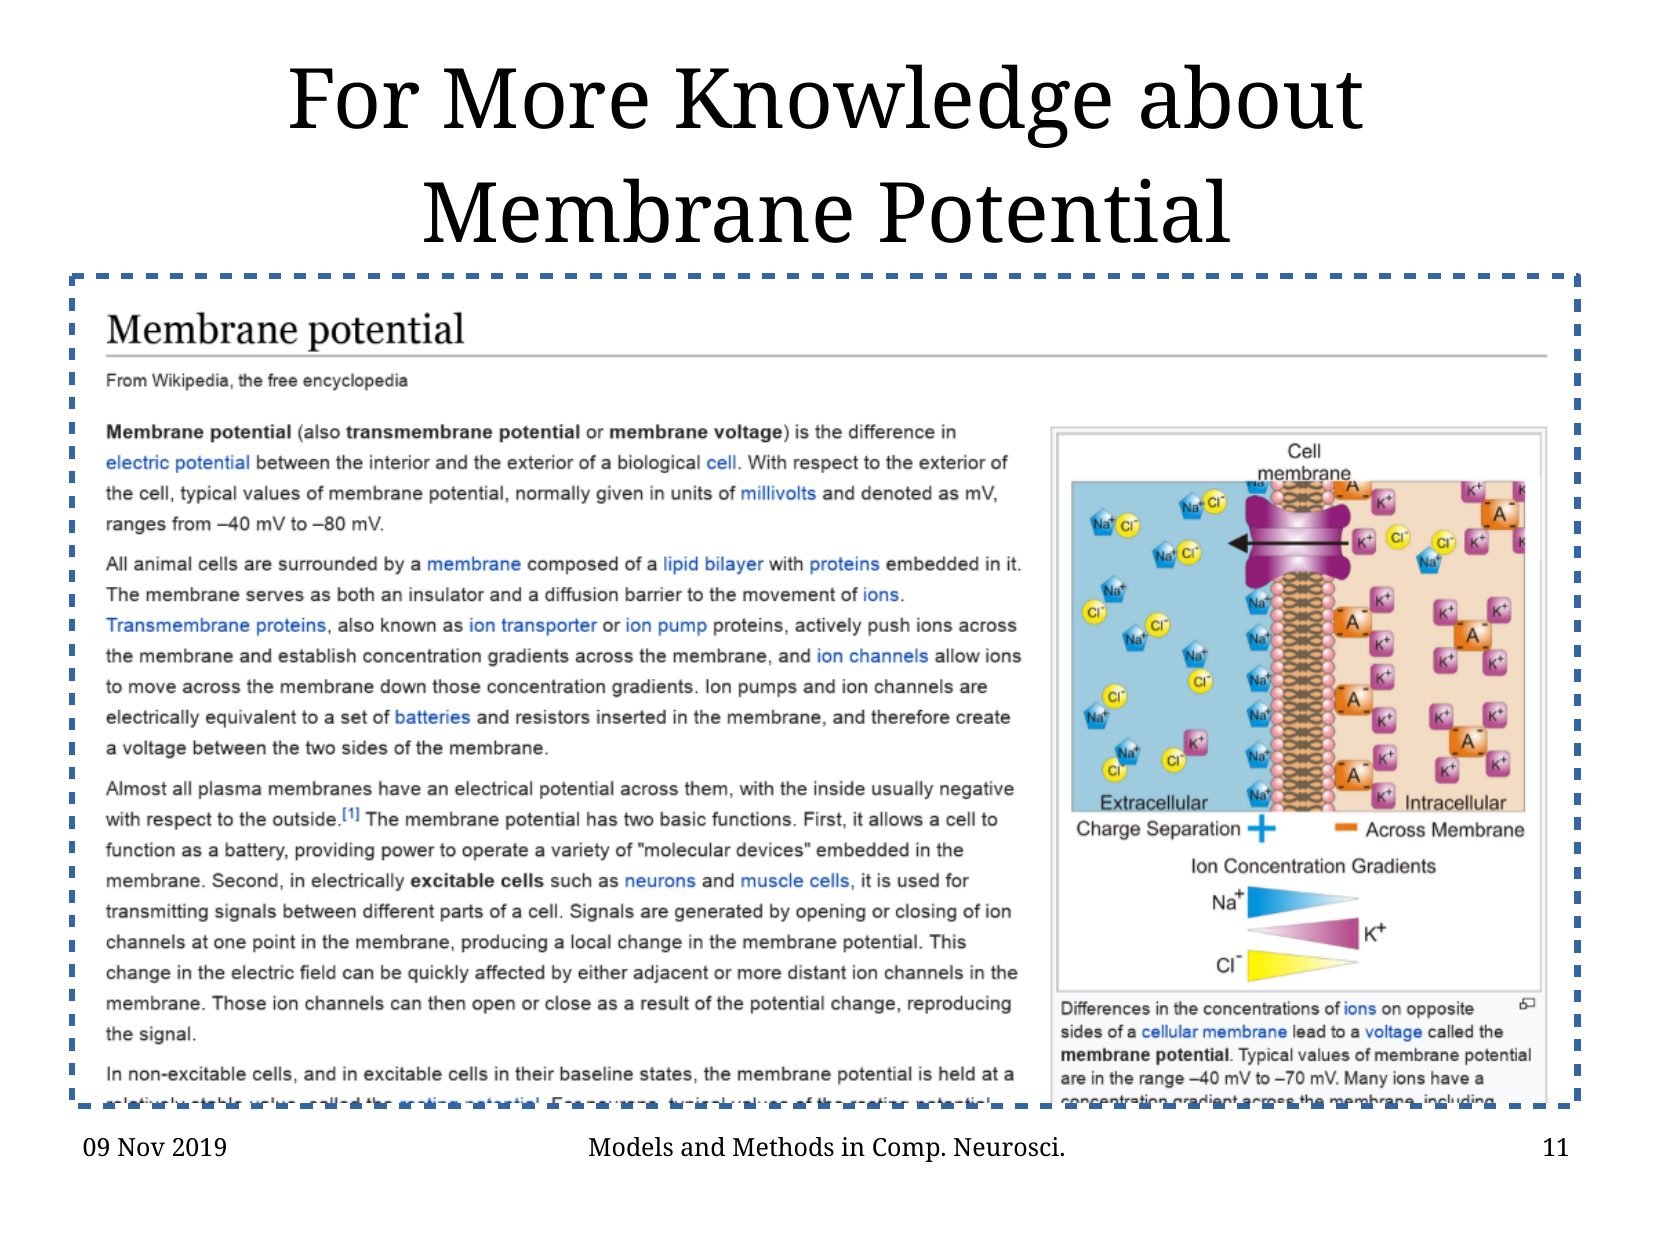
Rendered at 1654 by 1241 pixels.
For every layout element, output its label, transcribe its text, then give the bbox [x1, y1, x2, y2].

picture [74, 278, 1575, 1103]
title For More Knowledge about Membrane Potential [82, 39, 1571, 267]
